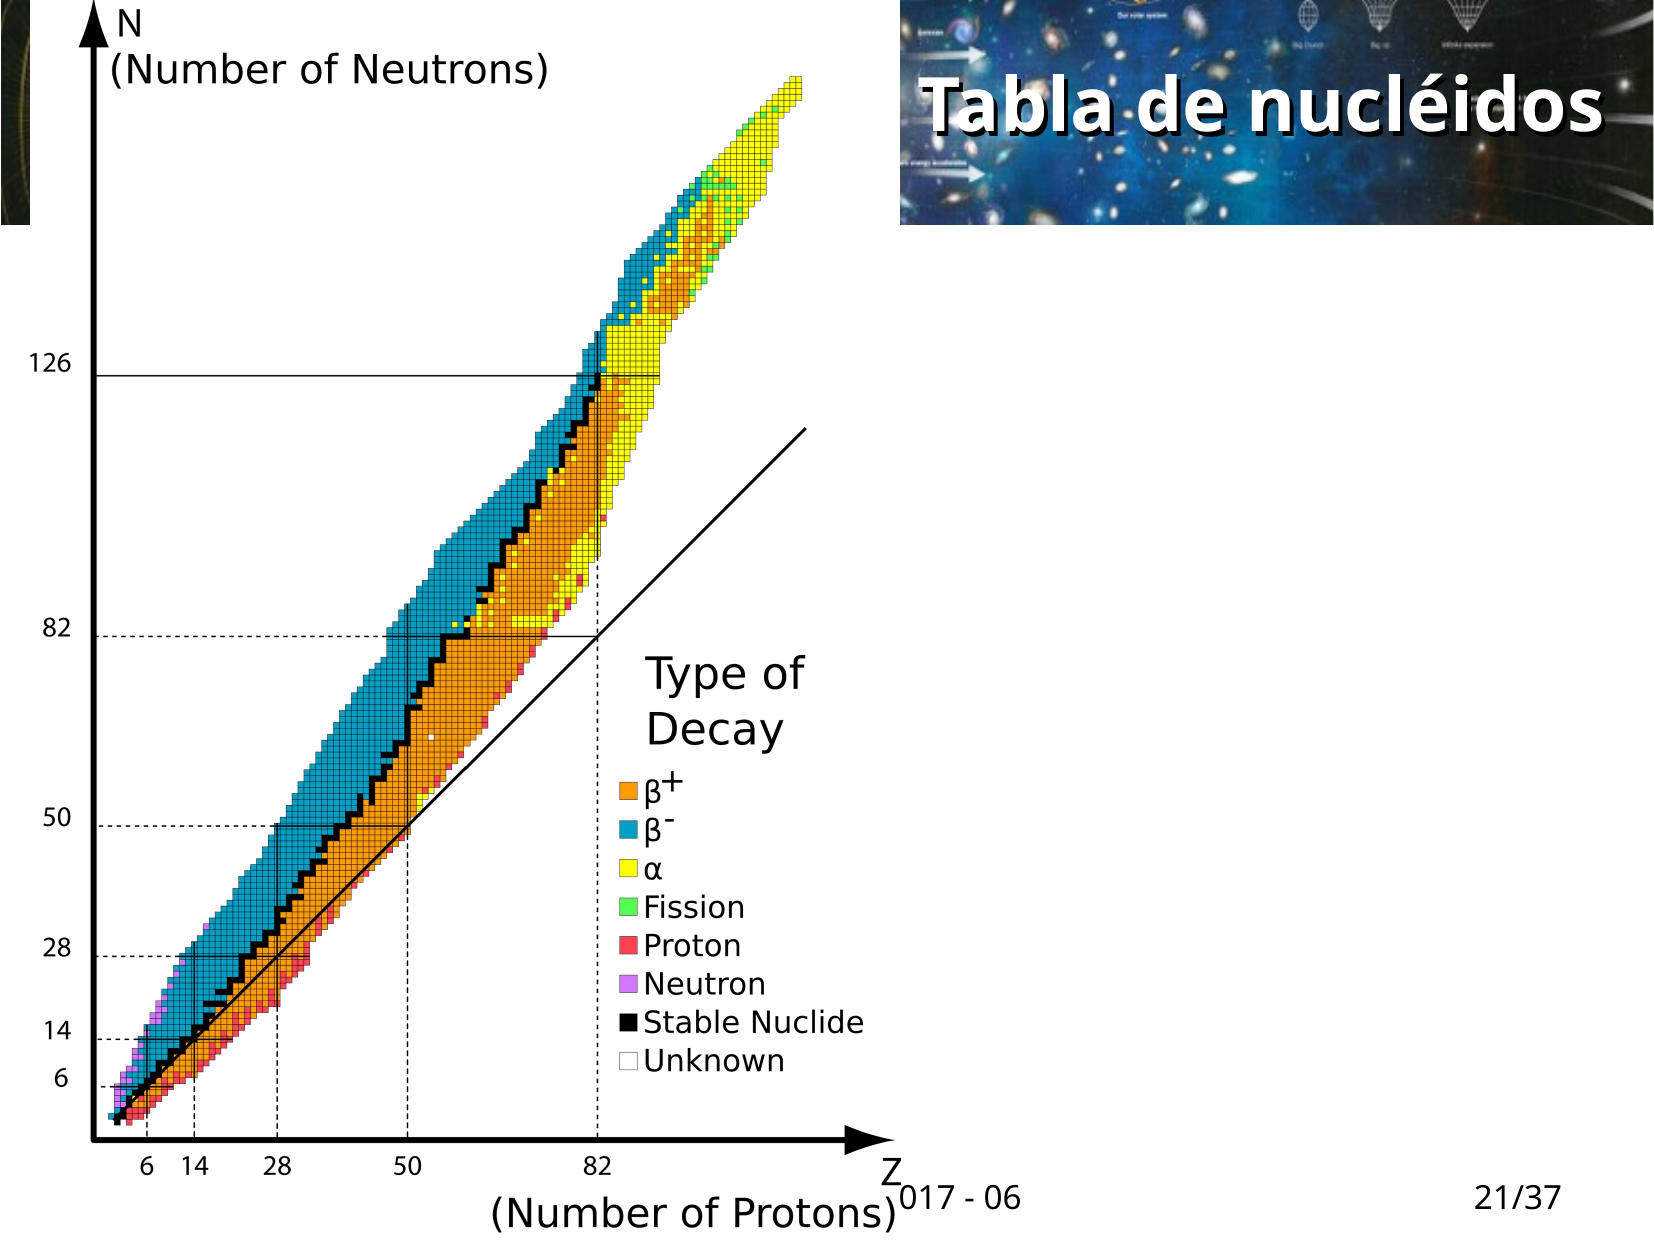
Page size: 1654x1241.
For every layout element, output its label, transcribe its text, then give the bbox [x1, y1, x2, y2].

picture [618, 313, 625, 320]
title Tabla de nucléidos [45, 15, 1606, 191]
picture [665, 230, 672, 237]
picture [630, 301, 636, 308]
picture [1, 0, 1654, 1241]
picture [641, 278, 648, 286]
